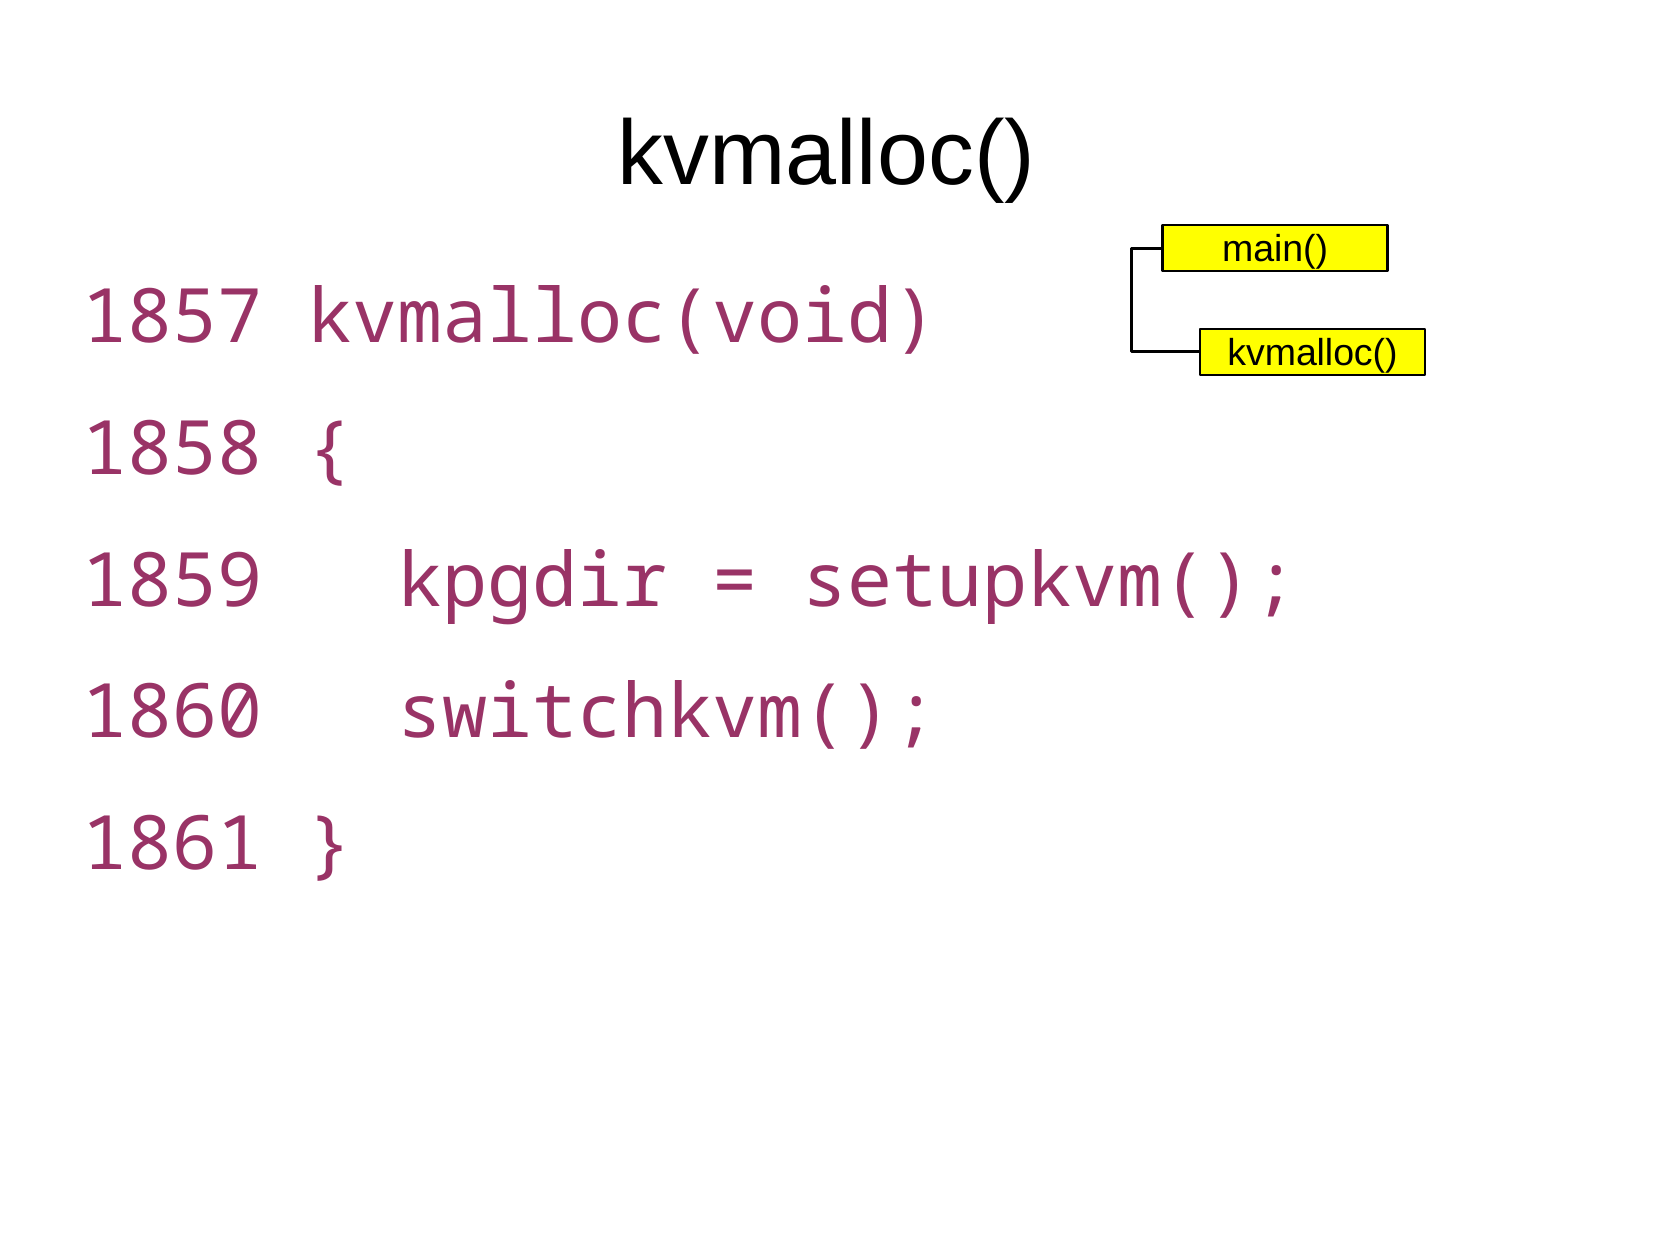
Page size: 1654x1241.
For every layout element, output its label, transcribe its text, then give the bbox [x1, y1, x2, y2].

text_box main() [1162, 225, 1388, 272]
list 1857 kvmalloc(void) 1858 { 1859 kpgdir = setupkvm(); 1860 switchkvm(); 1861 } [82, 262, 1571, 1163]
text_box kvmalloc() [1200, 328, 1426, 376]
title kvmalloc() [82, 49, 1571, 257]
